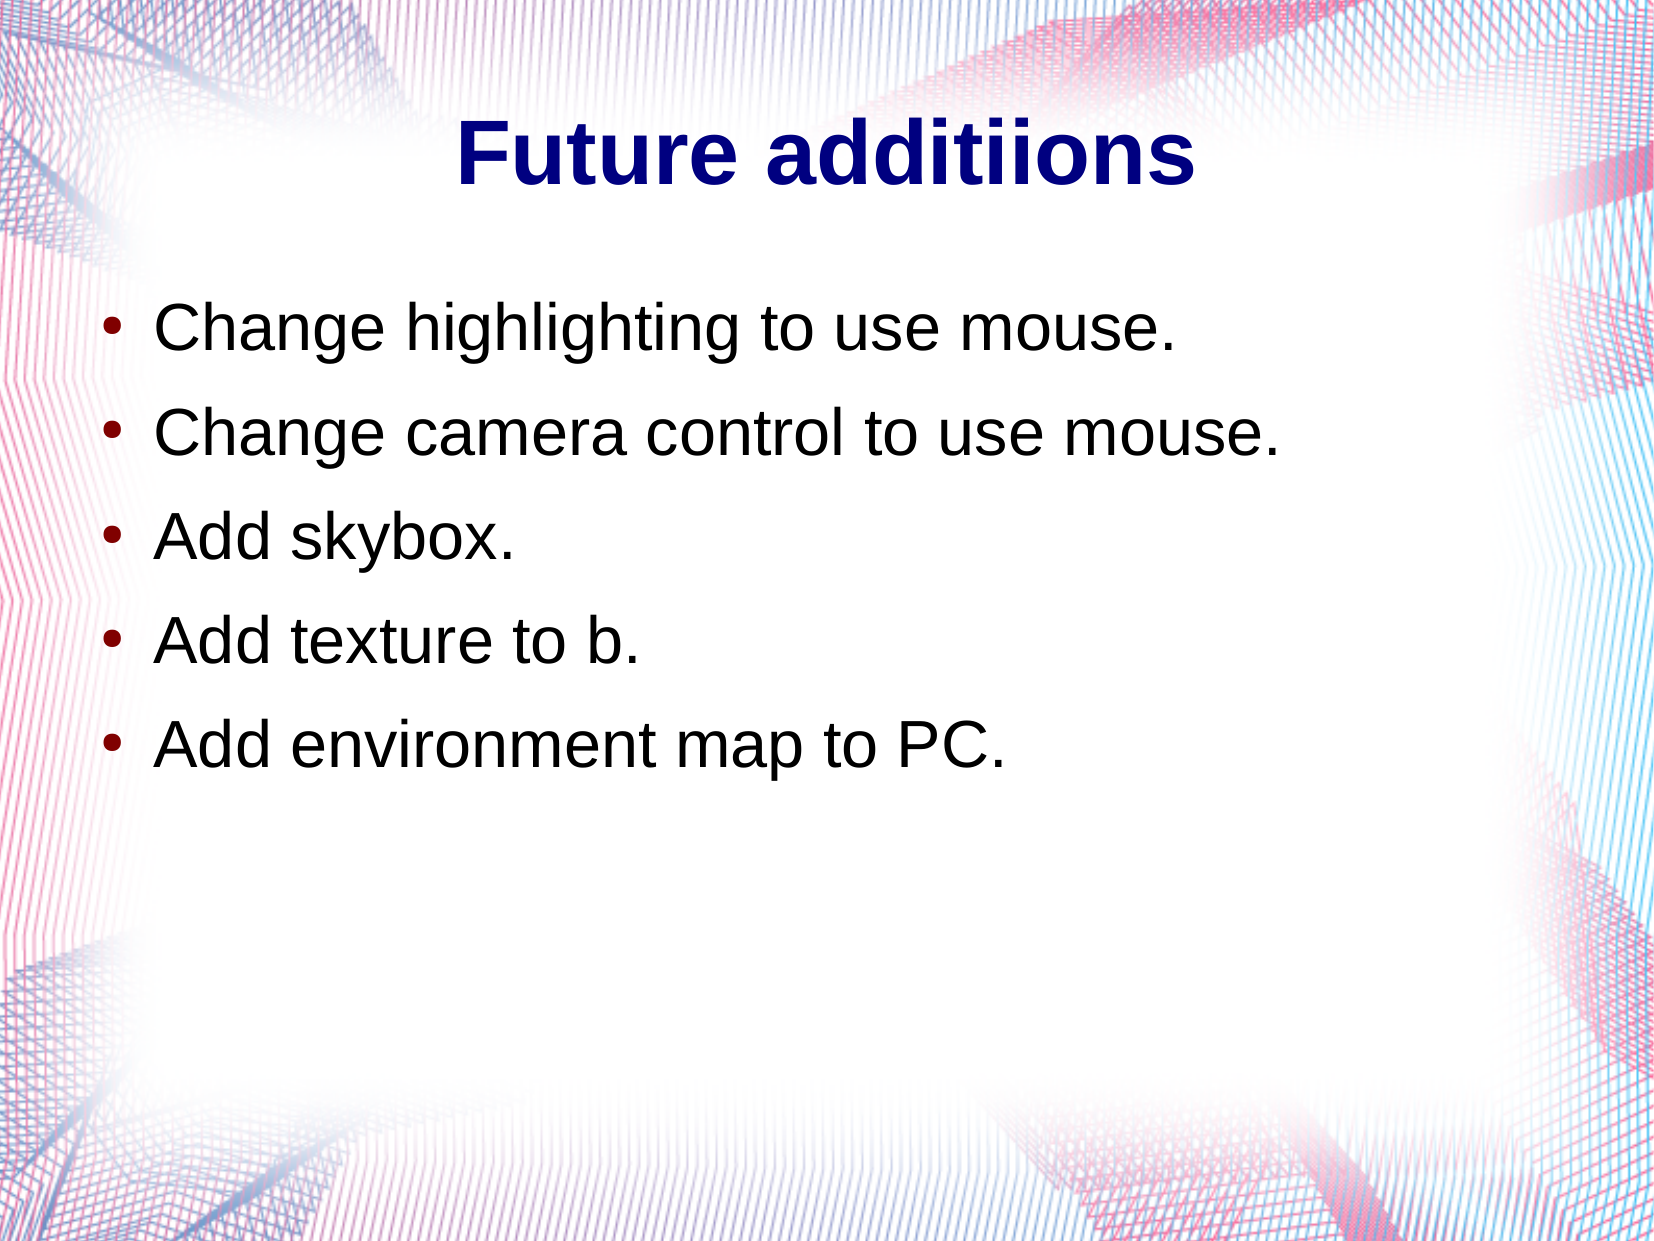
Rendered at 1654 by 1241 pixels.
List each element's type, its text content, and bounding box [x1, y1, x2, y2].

picture [0, 0, 1654, 1241]
title Future additiions [82, 49, 1571, 257]
list Change highlighting to use mouse. Change camera control to use mouse. Add skybox. Add texture to b. Add environment map to PC. [82, 290, 1571, 1109]
